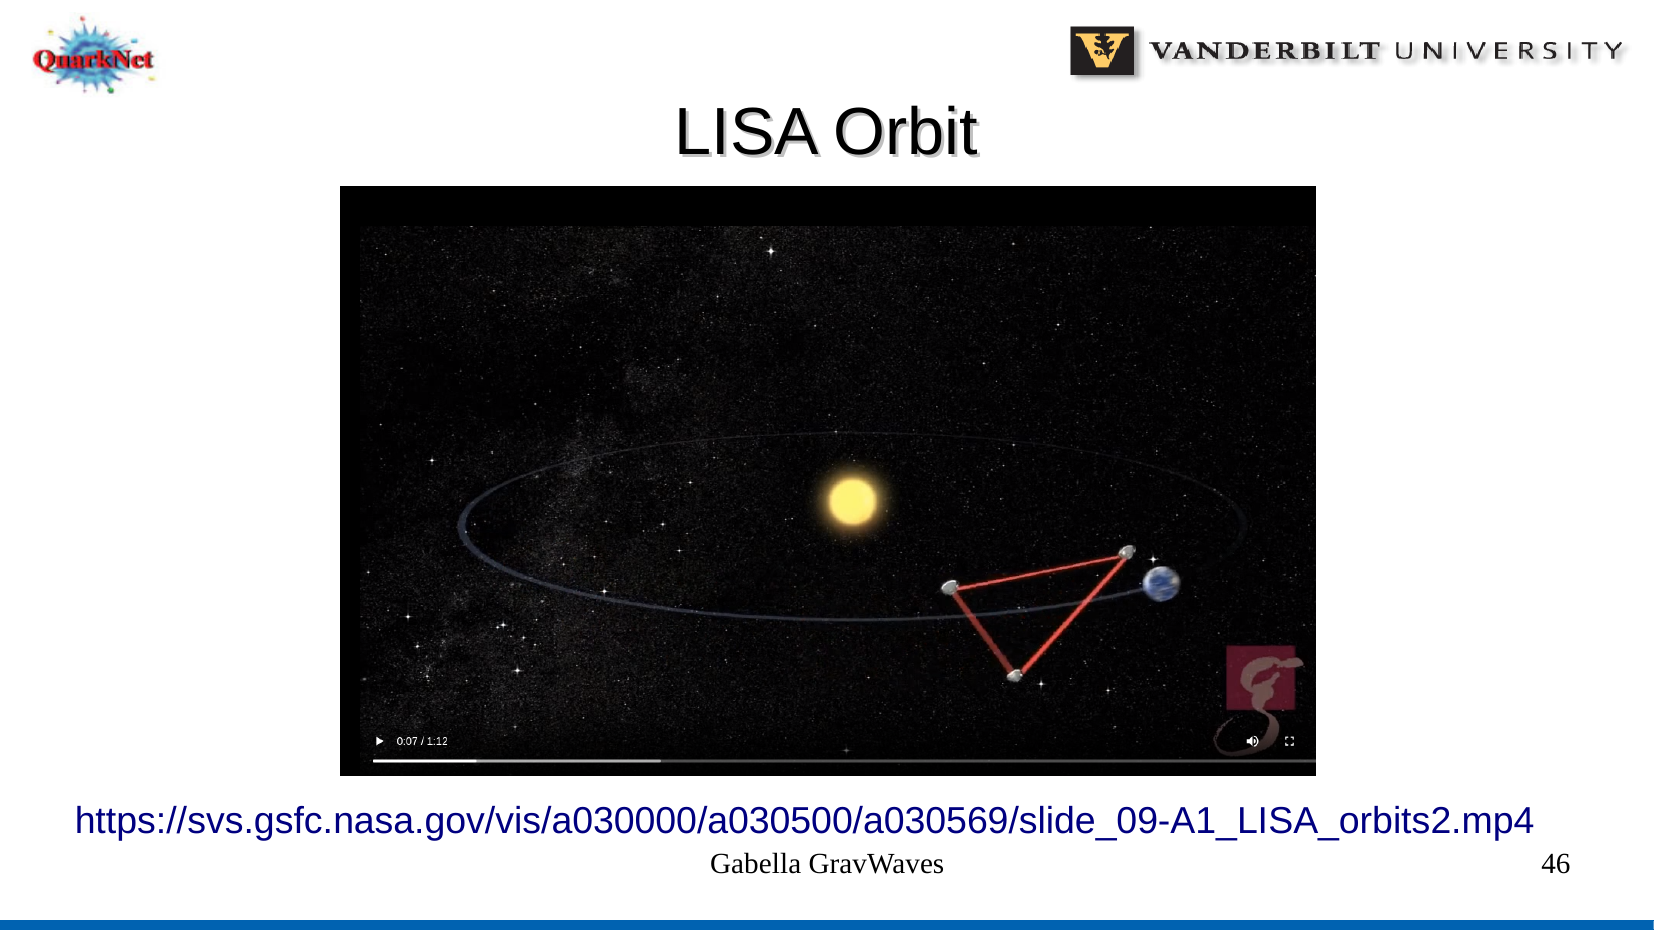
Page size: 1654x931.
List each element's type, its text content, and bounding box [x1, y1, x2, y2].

title LISA Orbit [82, 93, 1571, 169]
picture [19, 12, 166, 102]
picture [340, 186, 1316, 776]
picture [1067, 23, 1638, 86]
text_box https://svs.gsfc.nasa.gov/vis/a030000/a030500/a030569/slide_09-A1_LISA_orbits2.mp4 [60, 787, 1591, 849]
